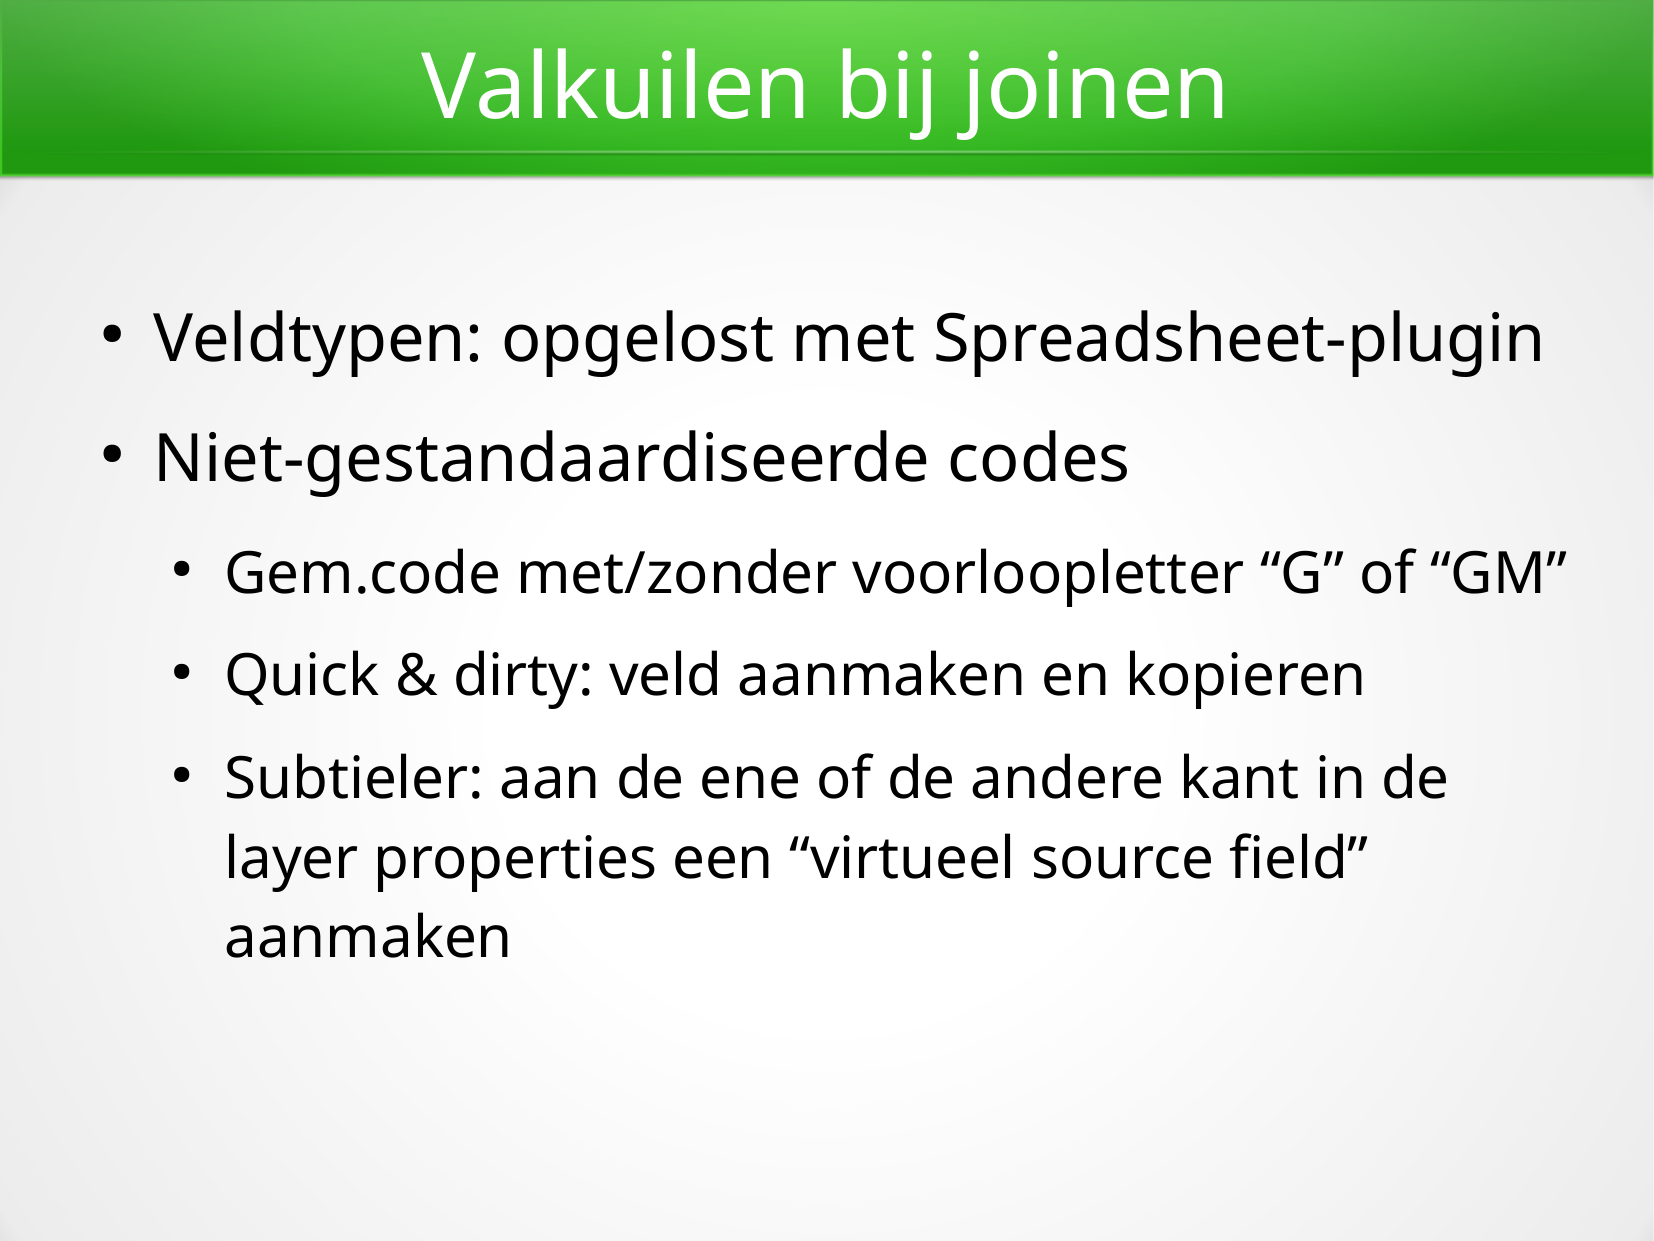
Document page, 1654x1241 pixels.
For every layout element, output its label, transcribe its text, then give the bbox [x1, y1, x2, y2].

title Valkuilen bij joinen [82, 11, 1571, 154]
list Veldtypen: opgelost met Spreadsheet-plugin Niet-gestandaardiseerde codes Gem.code met/zonder voorloopletter “G” of “GM” Quick & dirty: veld aanmaken en kopieren Subtieler: aan de ene of de andere kant in de layer properties een “virtueel source field” aanmaken [82, 290, 1571, 1010]
picture [0, 0, 1654, 1241]
